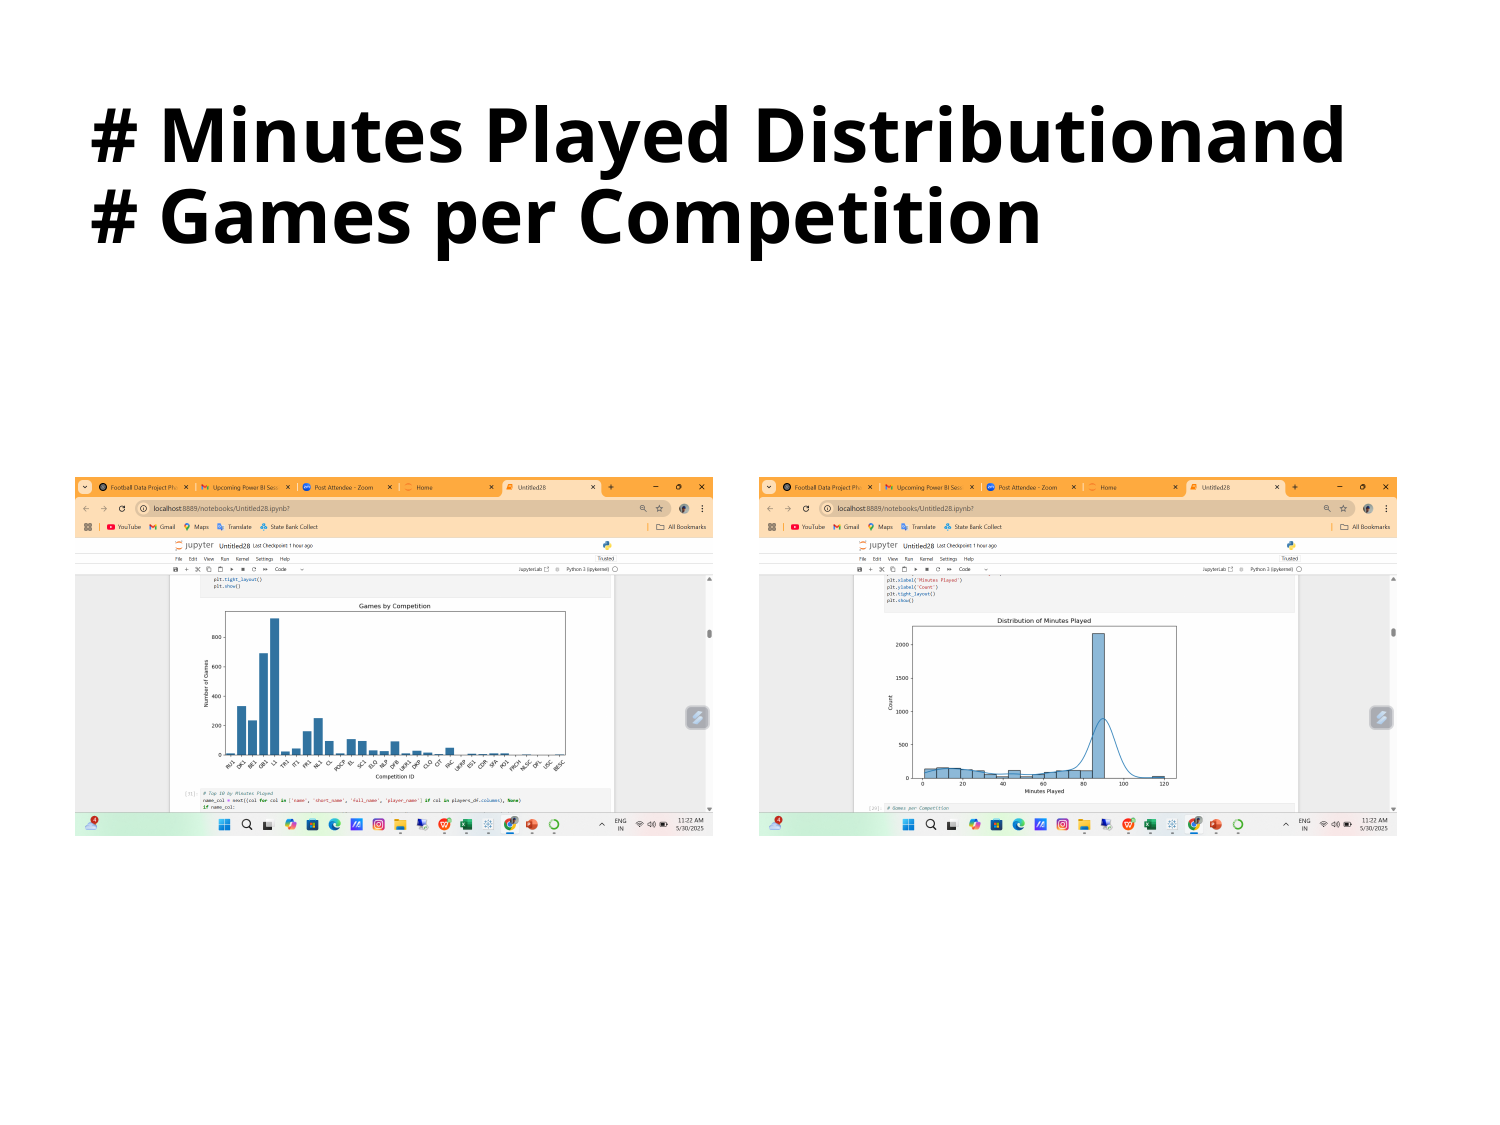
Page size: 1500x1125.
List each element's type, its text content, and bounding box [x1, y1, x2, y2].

title # Minutes Played Distributionand # Games per Competition [75, 90, 1397, 276]
picture [75, 477, 713, 836]
picture [759, 477, 1397, 836]
